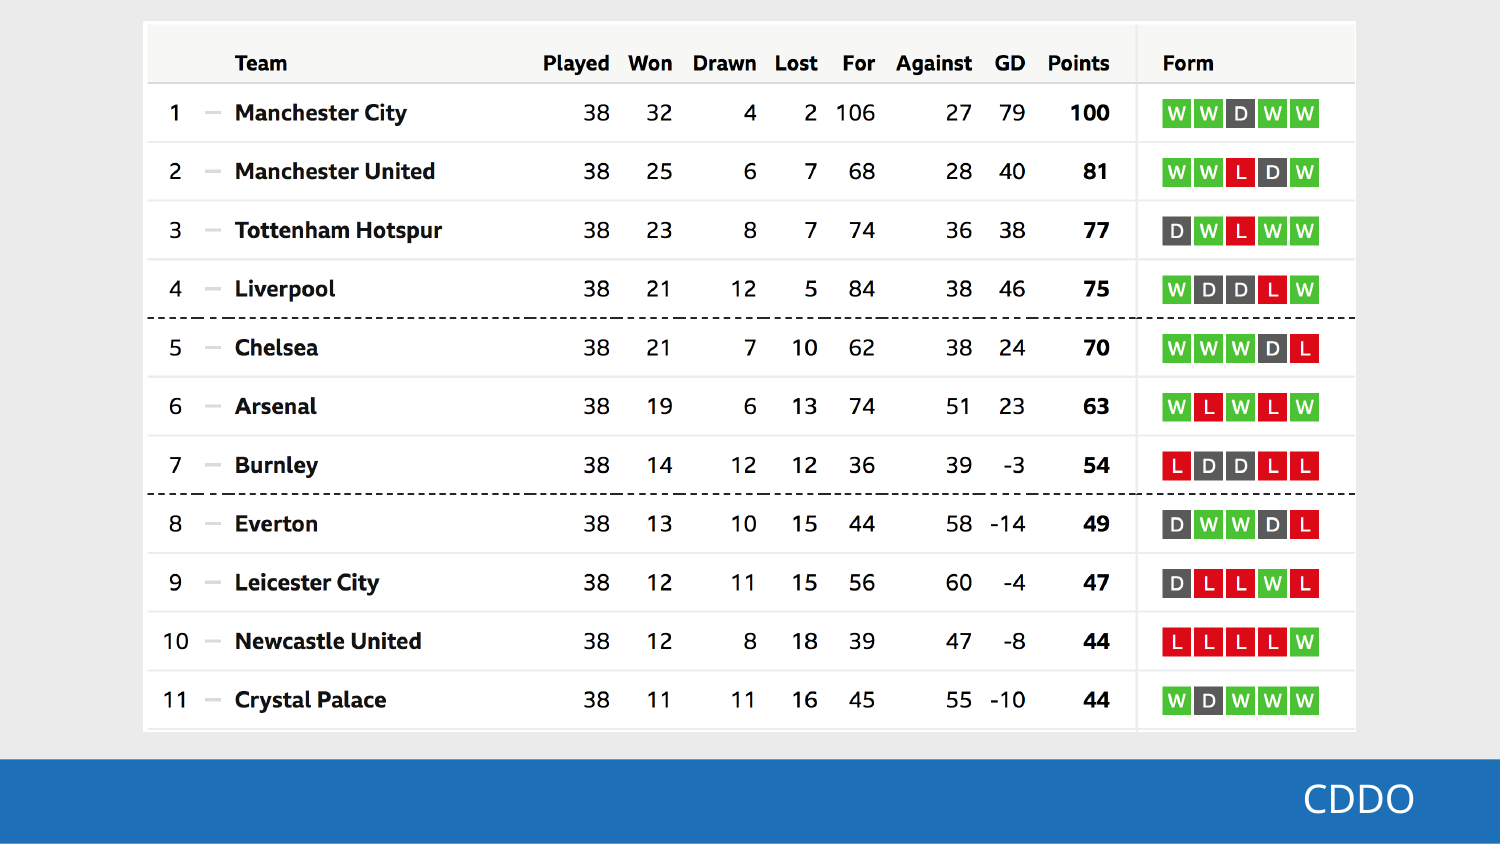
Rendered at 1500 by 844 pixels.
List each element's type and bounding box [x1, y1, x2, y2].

picture [143, 21, 1356, 732]
